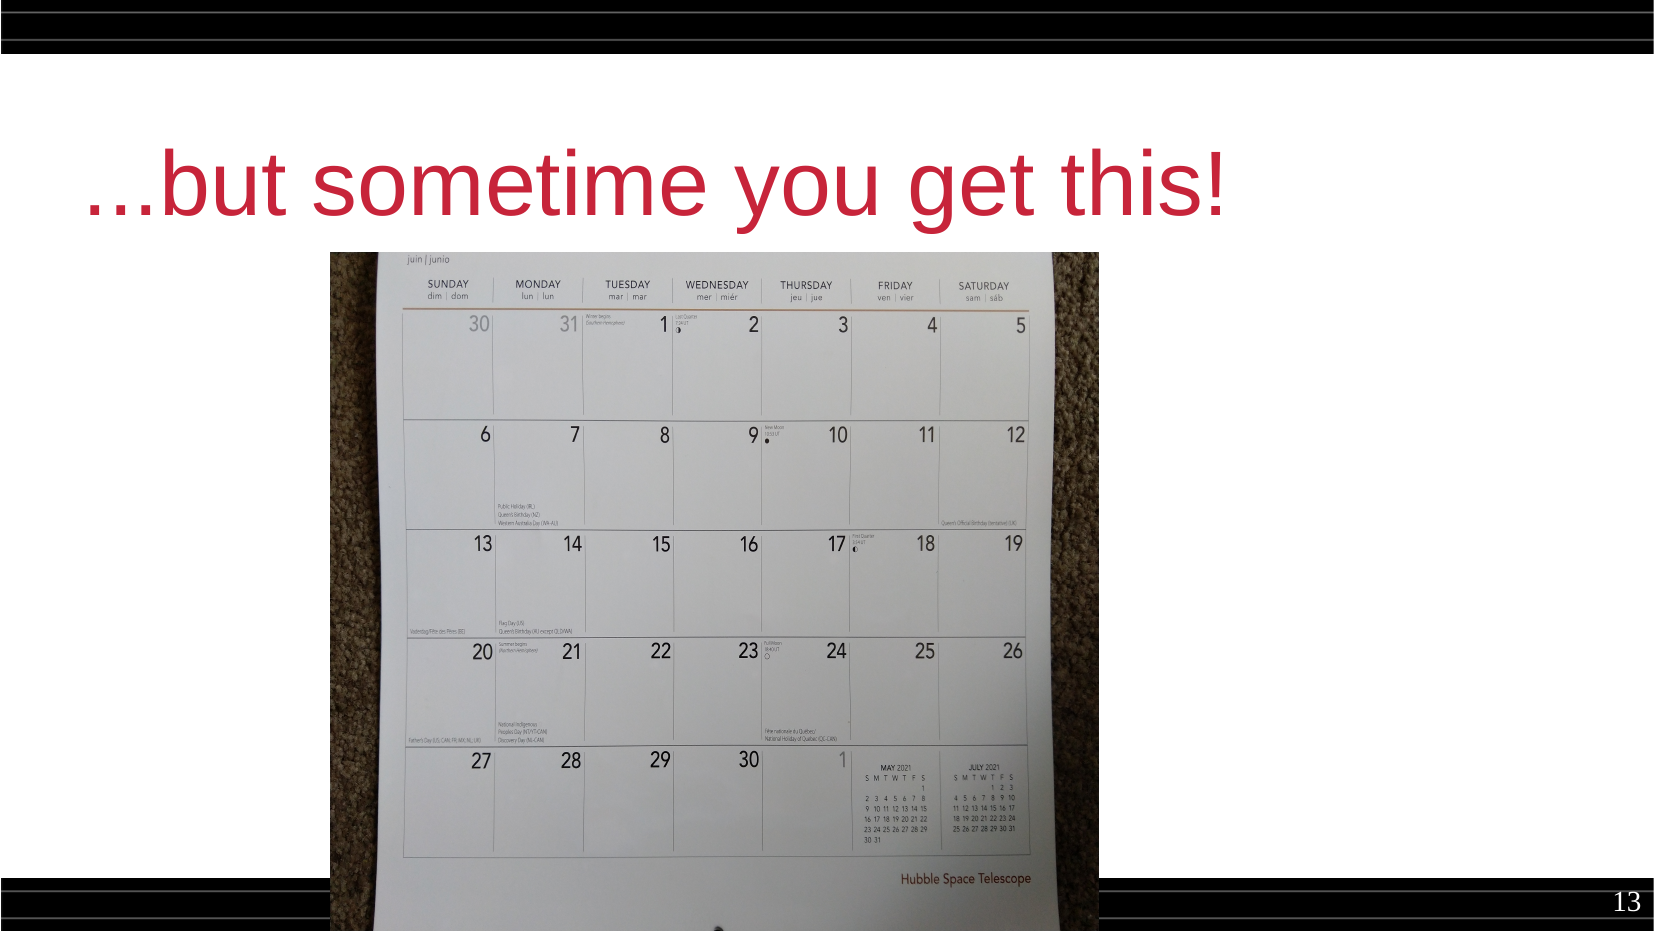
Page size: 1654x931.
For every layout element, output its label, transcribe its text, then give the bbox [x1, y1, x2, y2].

title ...but sometime you get this! [82, 92, 1571, 276]
picture [1, 252, 1654, 931]
picture [1, 0, 1654, 54]
